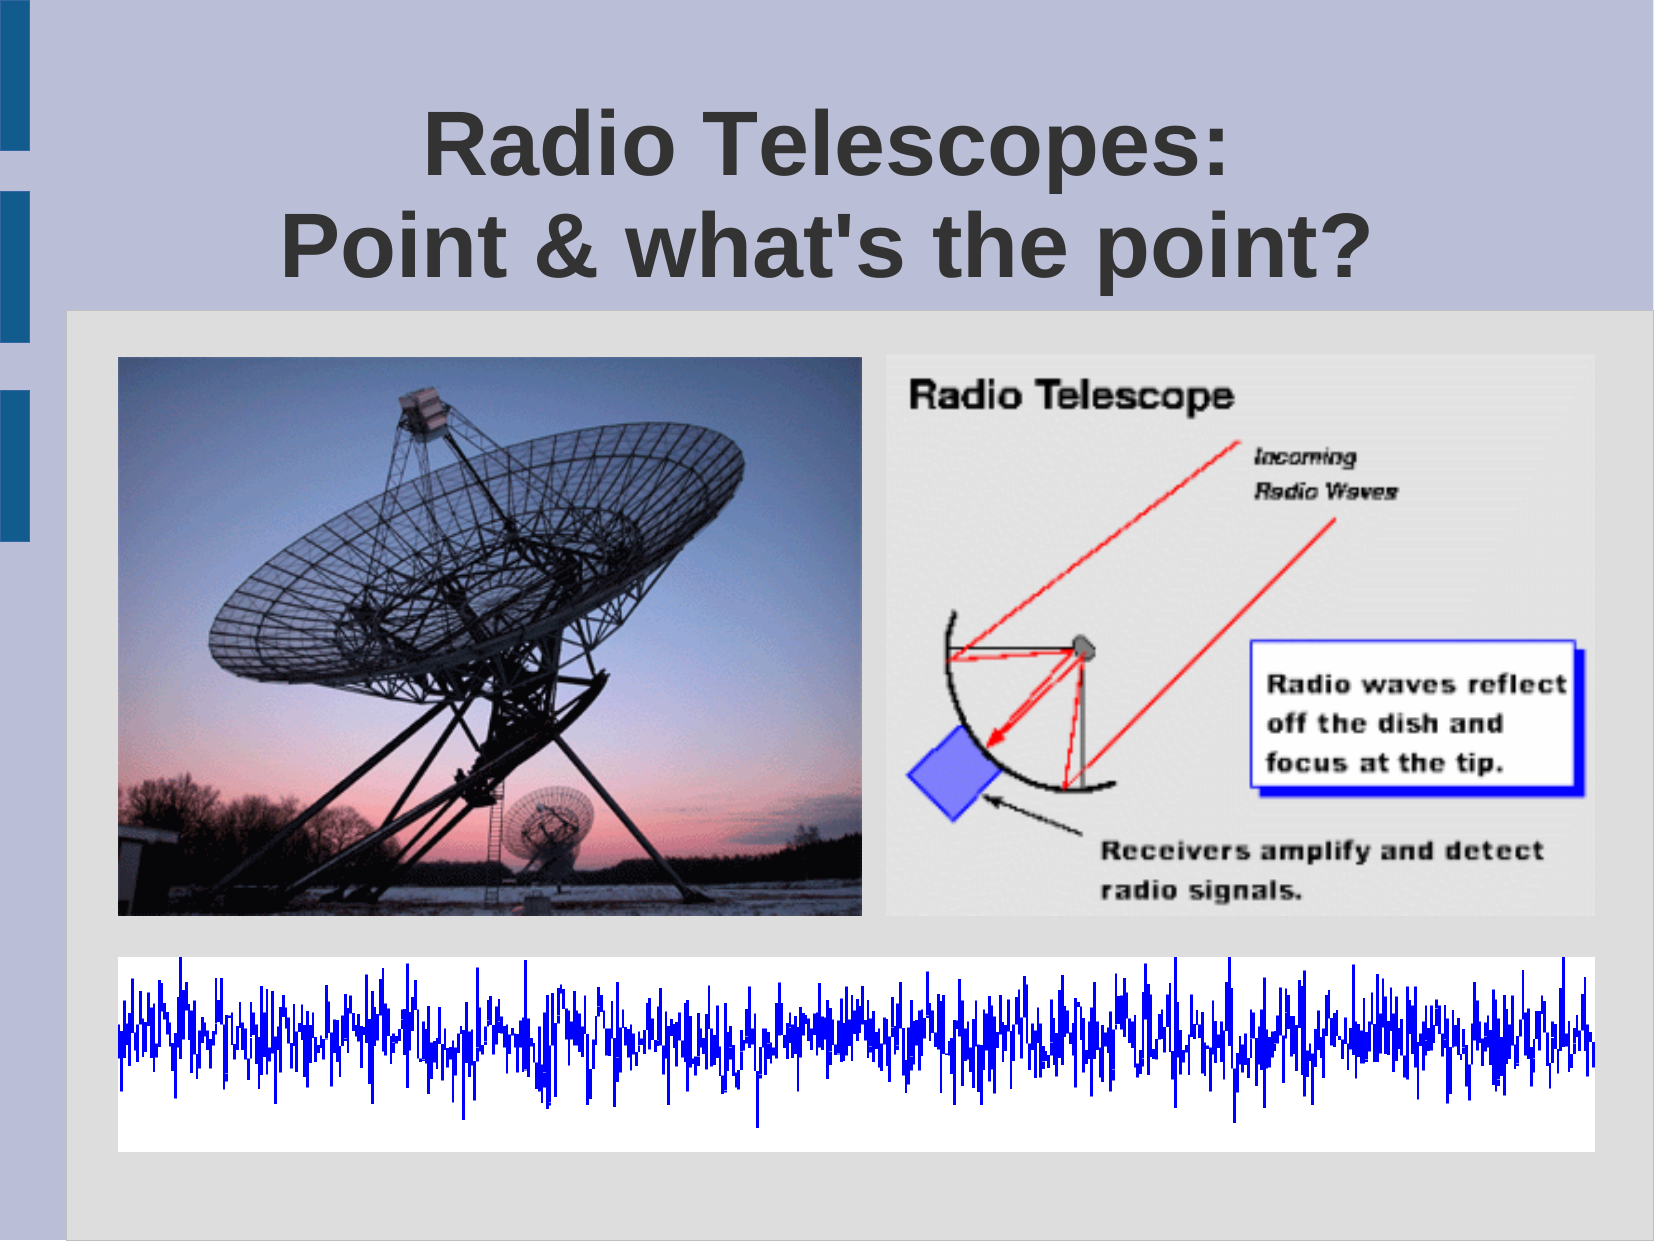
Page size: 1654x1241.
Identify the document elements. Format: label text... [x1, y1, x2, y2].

picture [118, 957, 1595, 1152]
title Radio Telescopes: Point & what's the point? [121, 91, 1534, 299]
picture [886, 354, 1595, 916]
picture [118, 357, 862, 916]
